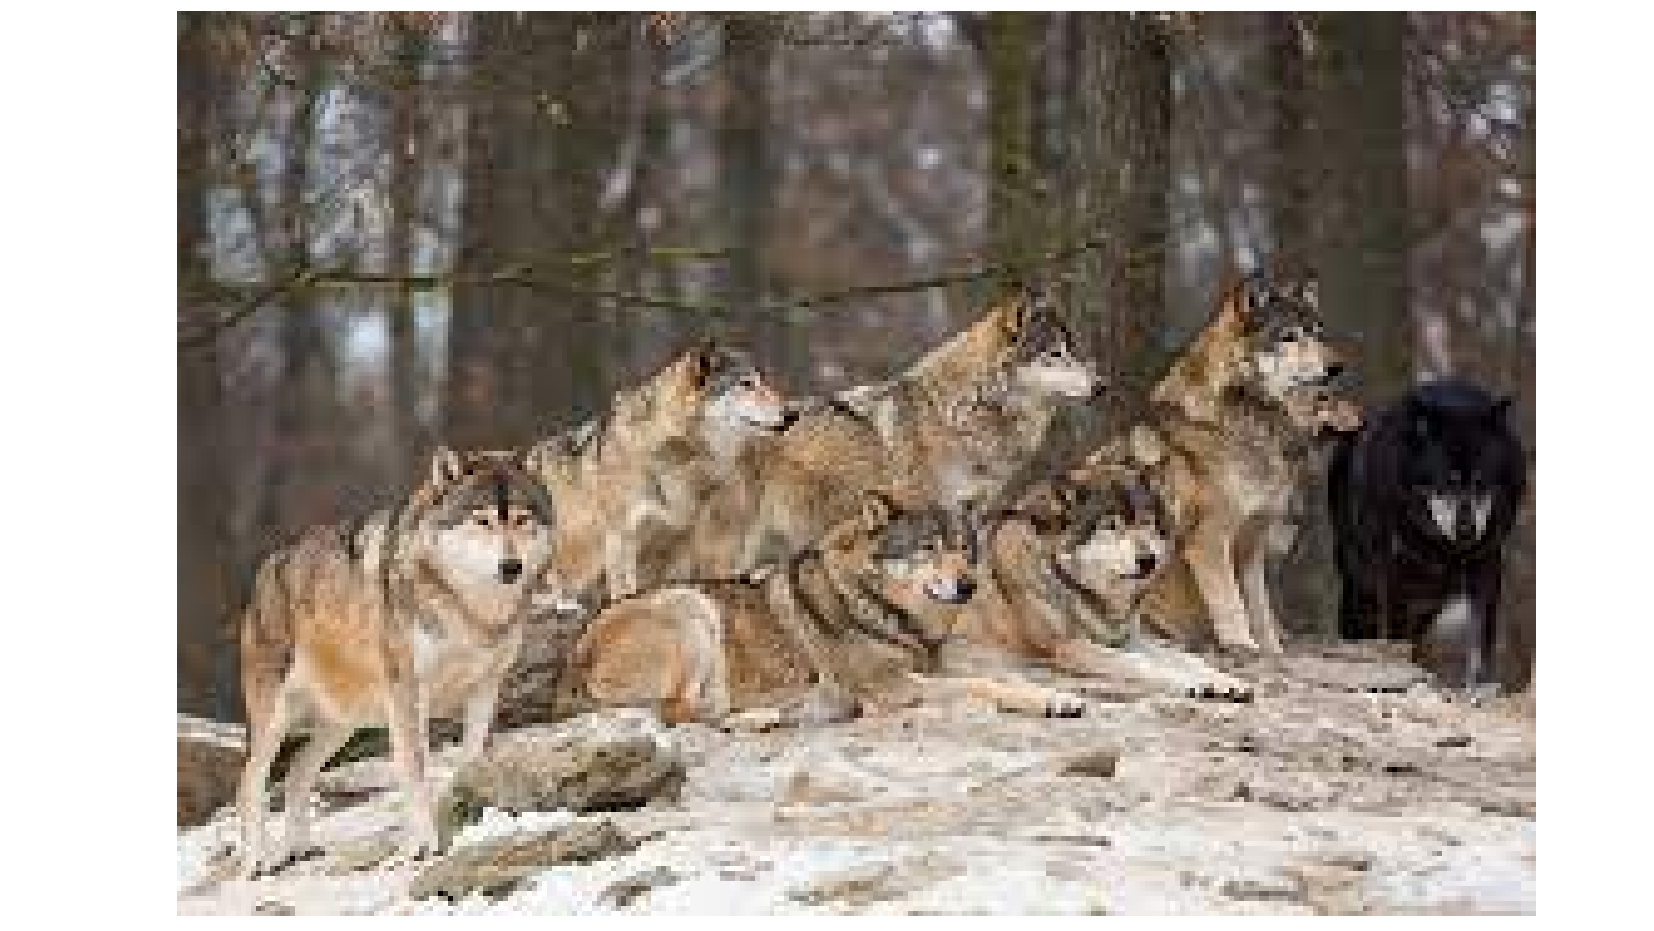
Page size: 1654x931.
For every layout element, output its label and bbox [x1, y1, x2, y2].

picture [177, 11, 1536, 916]
